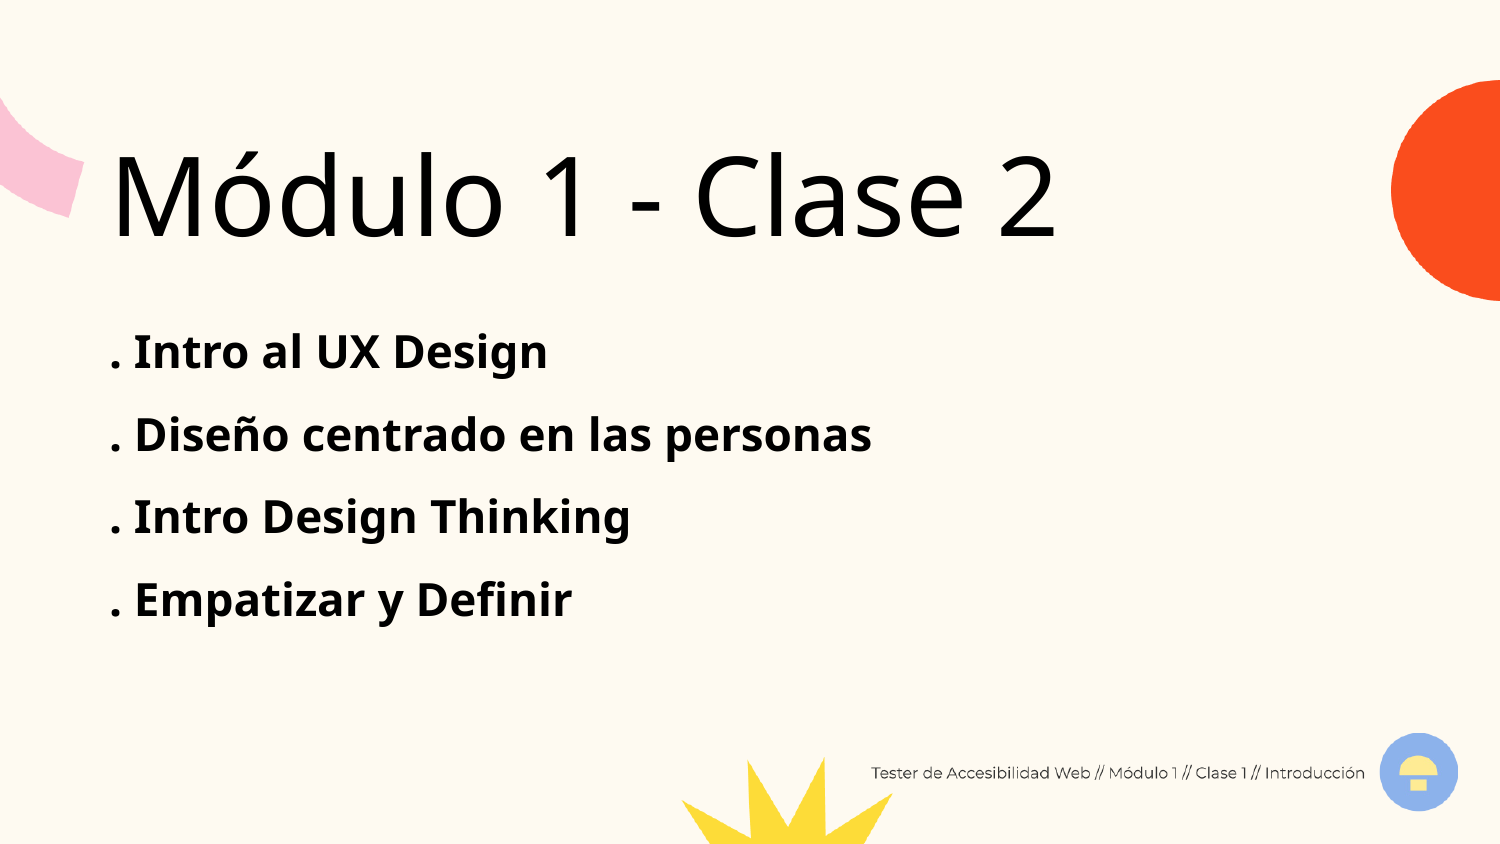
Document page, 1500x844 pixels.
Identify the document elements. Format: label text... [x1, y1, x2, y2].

text_box Módulo 1 - Clase 2 [94, 110, 1444, 274]
text_box . Intro al UX Design . Diseño centrado en las personas . Intro Design Thinking . Empatizar y Definir [94, 300, 980, 620]
picture [0, 0, 1500, 844]
